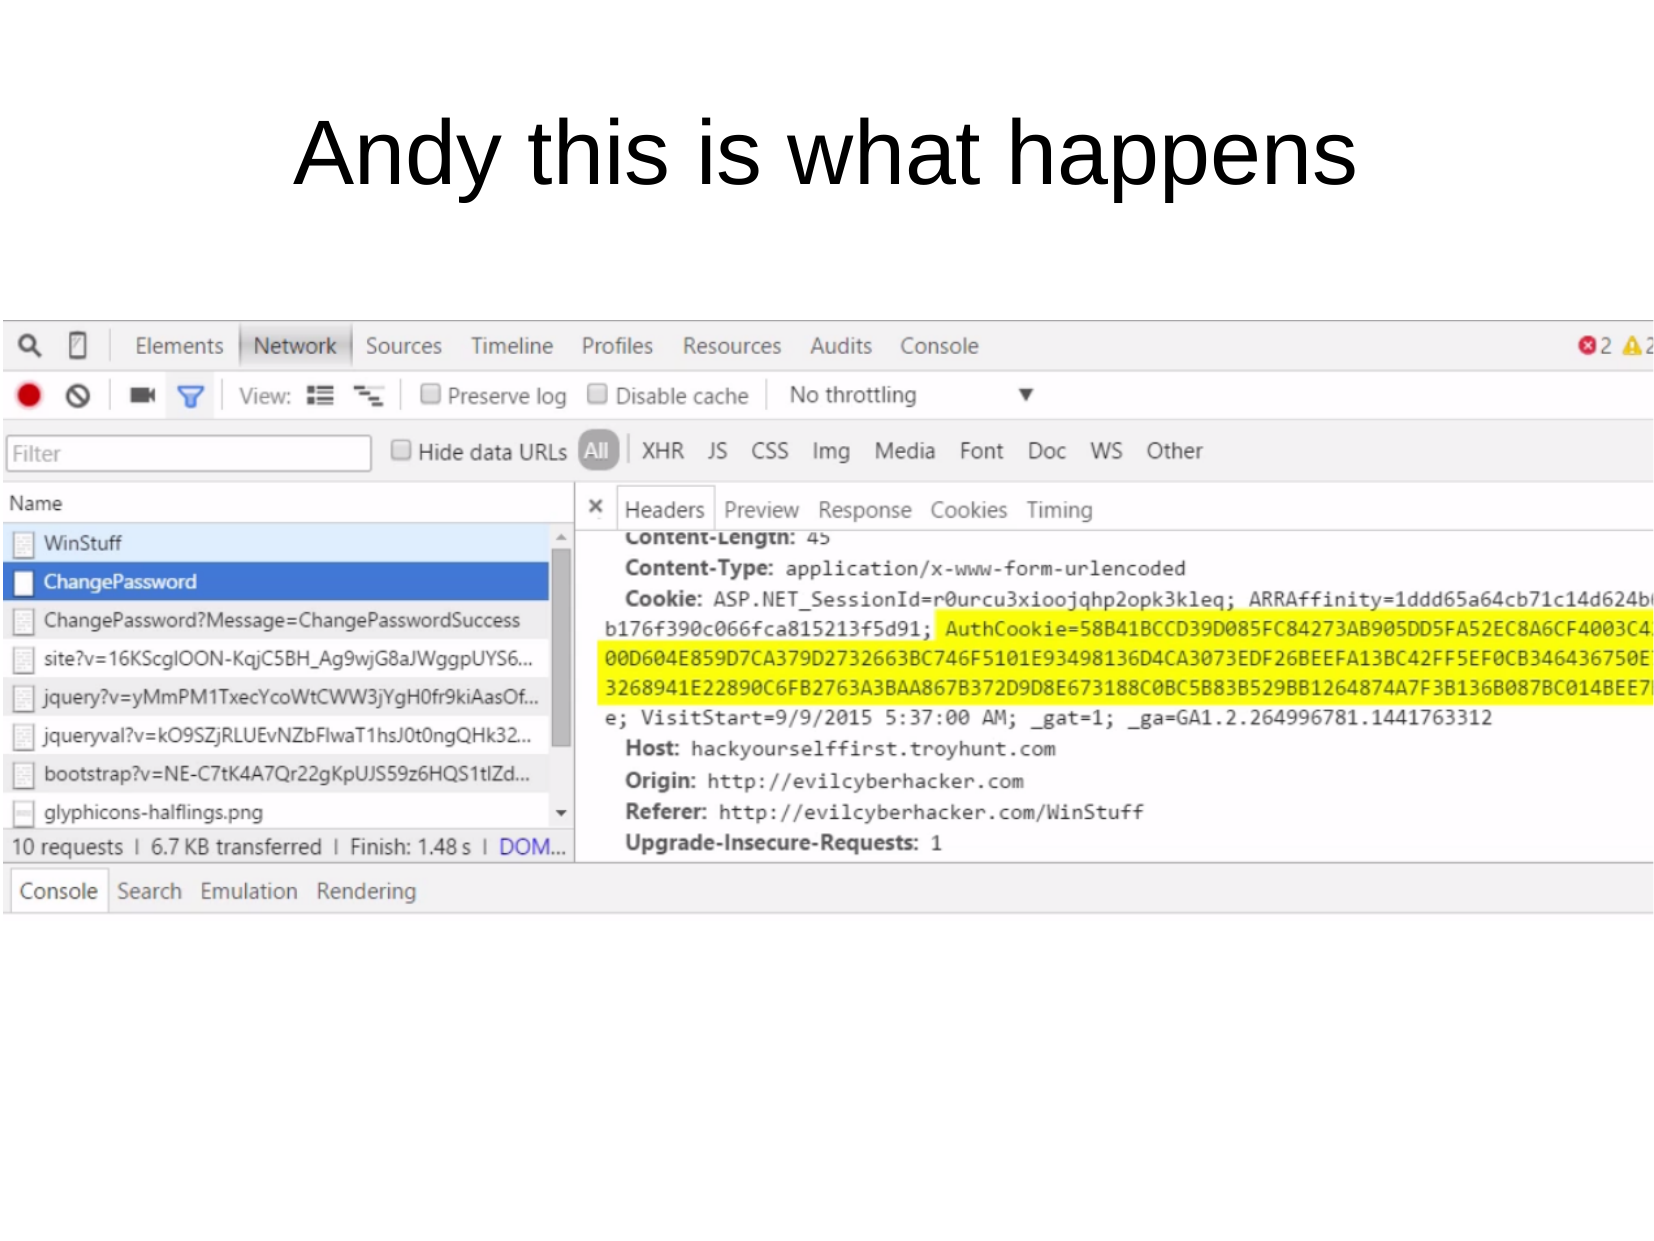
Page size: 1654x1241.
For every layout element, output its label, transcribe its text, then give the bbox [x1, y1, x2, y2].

title Andy this is what happens [82, 49, 1571, 257]
picture [3, 320, 1654, 921]
